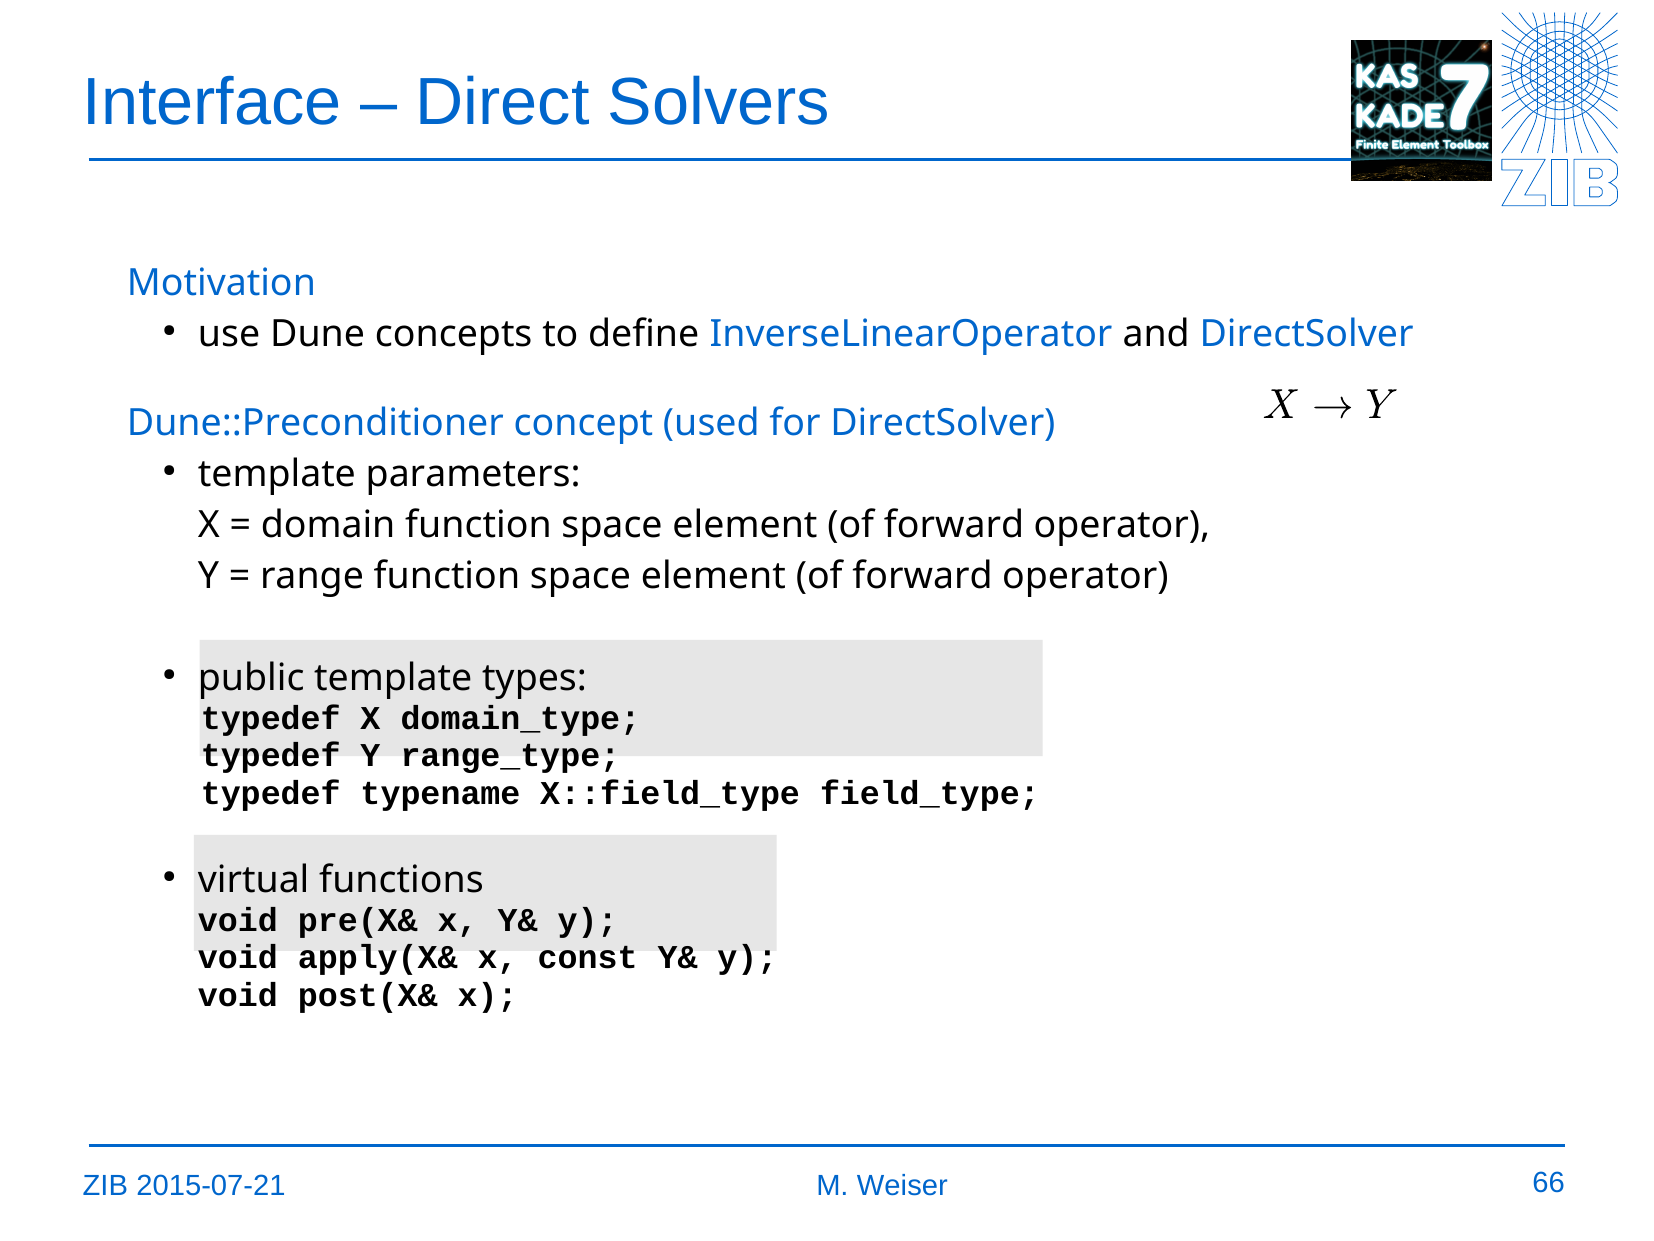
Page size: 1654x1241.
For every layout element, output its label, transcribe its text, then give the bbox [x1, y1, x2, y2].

title Interface – Direct Solvers [82, 64, 1359, 139]
picture [1263, 389, 1397, 419]
picture [1351, 40, 1492, 181]
text_box Motivation use Dune concepts to define InverseLinearOperator and DirectSolver Dune::Preconditioner concept (used for DirectSolver) template parameters: X = domain function space element (of forward operator), Y = range function space element (of forward operator) public template types: typedef X domain_type; typedef Y range_type; typedef typename X::field_type field_type; virtual functions void pre(X& x, Y& y); void apply(X& x, const Y& y); void post(X& x); [112, 248, 1373, 1049]
